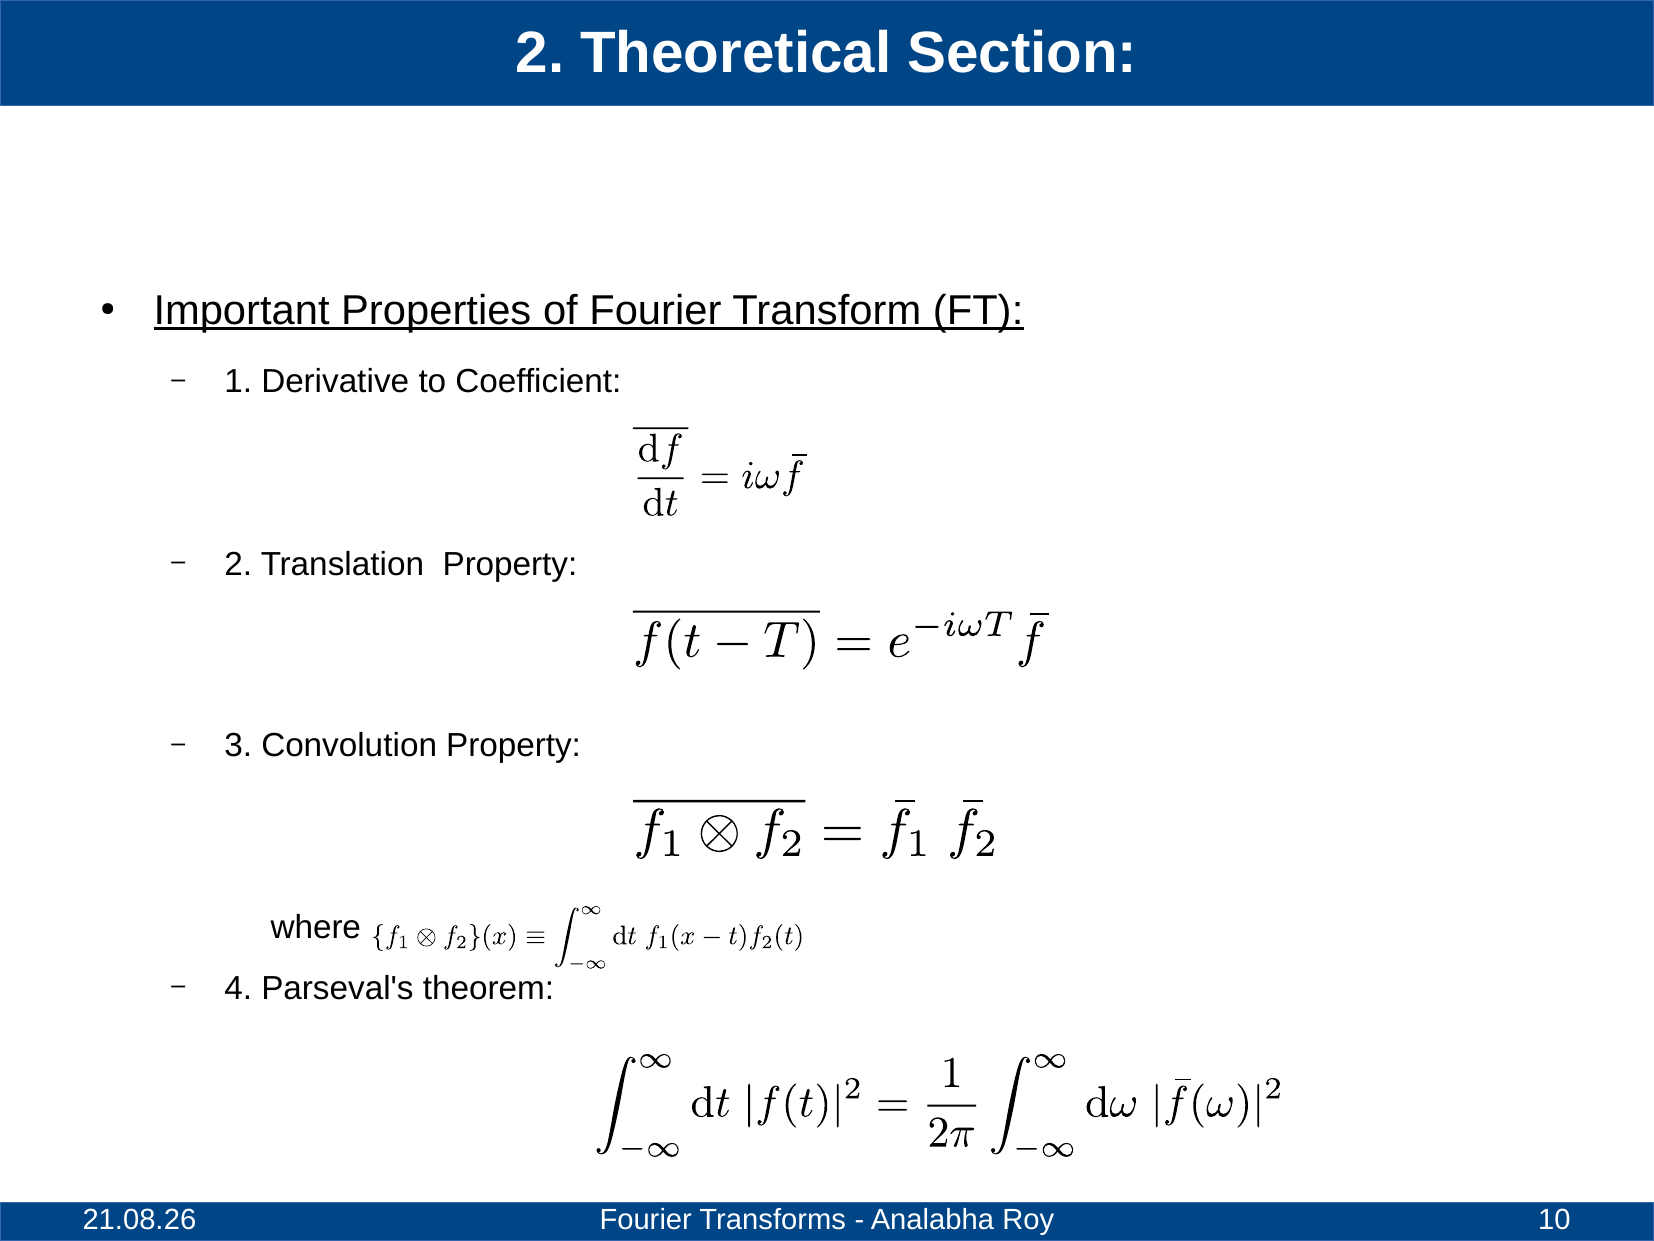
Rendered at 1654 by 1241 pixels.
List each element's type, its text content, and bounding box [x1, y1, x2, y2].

text_box [593, 1053, 1282, 1161]
list Important Properties of Fourier Transform (FT): 1. Derivative to Coefficient: 2. Translation Property: 3. Convolution Property: where 4. Parseval's theorem: [82, 135, 1571, 1171]
text_box [633, 799, 997, 860]
text_box [371, 905, 805, 971]
text_box [632, 427, 810, 516]
text_box [632, 610, 1053, 670]
title 2. Theoretical Section: [0, 0, 1654, 106]
